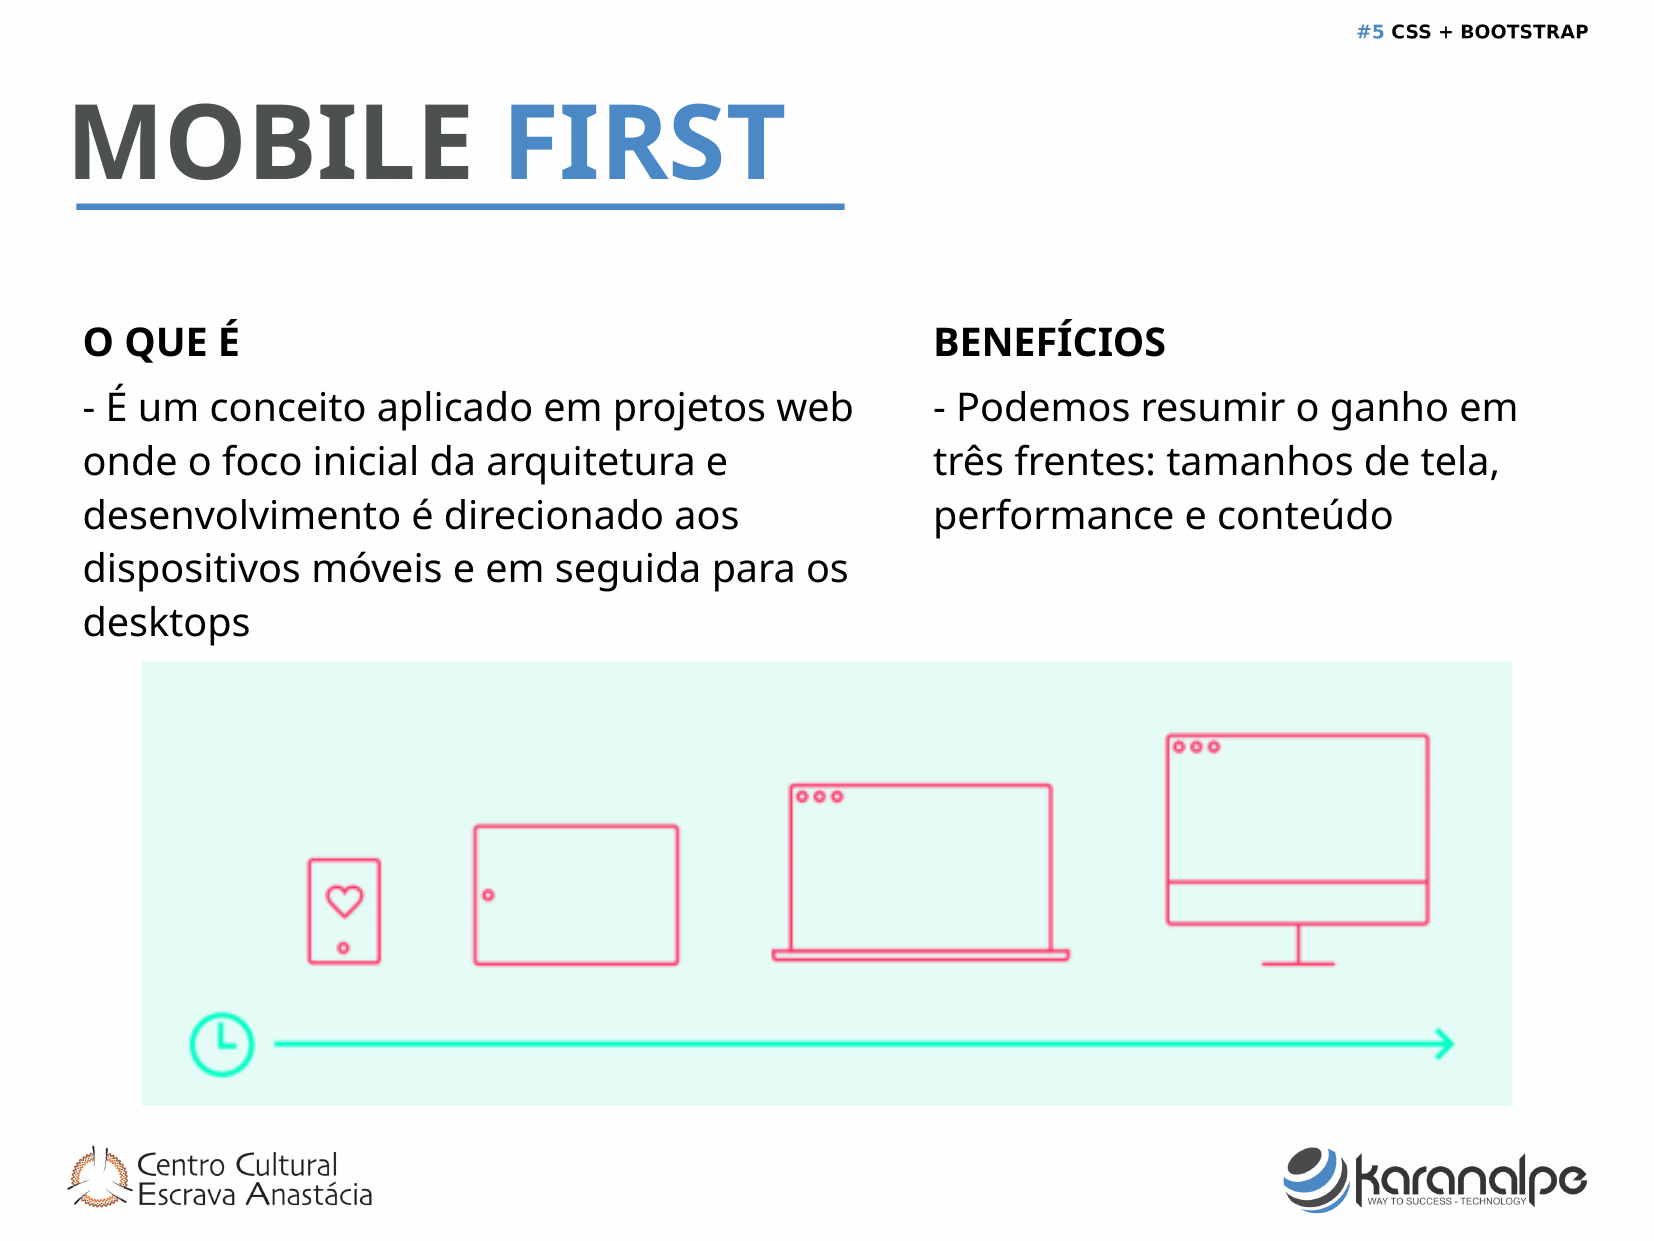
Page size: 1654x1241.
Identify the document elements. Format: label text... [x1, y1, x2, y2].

picture [0, 0, 1654, 1241]
list BENEFÍCIOS - Podemos resumir o ganho em três frentes: tamanhos de tela, performance e conteúdo [933, 313, 1589, 650]
list O QUE É - É um conceito aplicado em projetos web onde o foco inicial da arquitetura e desenvolvimento é direcionado aos dispositivos móveis e em seguida para os desktops [82, 313, 875, 650]
title MOBILE FIRST [66, 35, 1555, 243]
